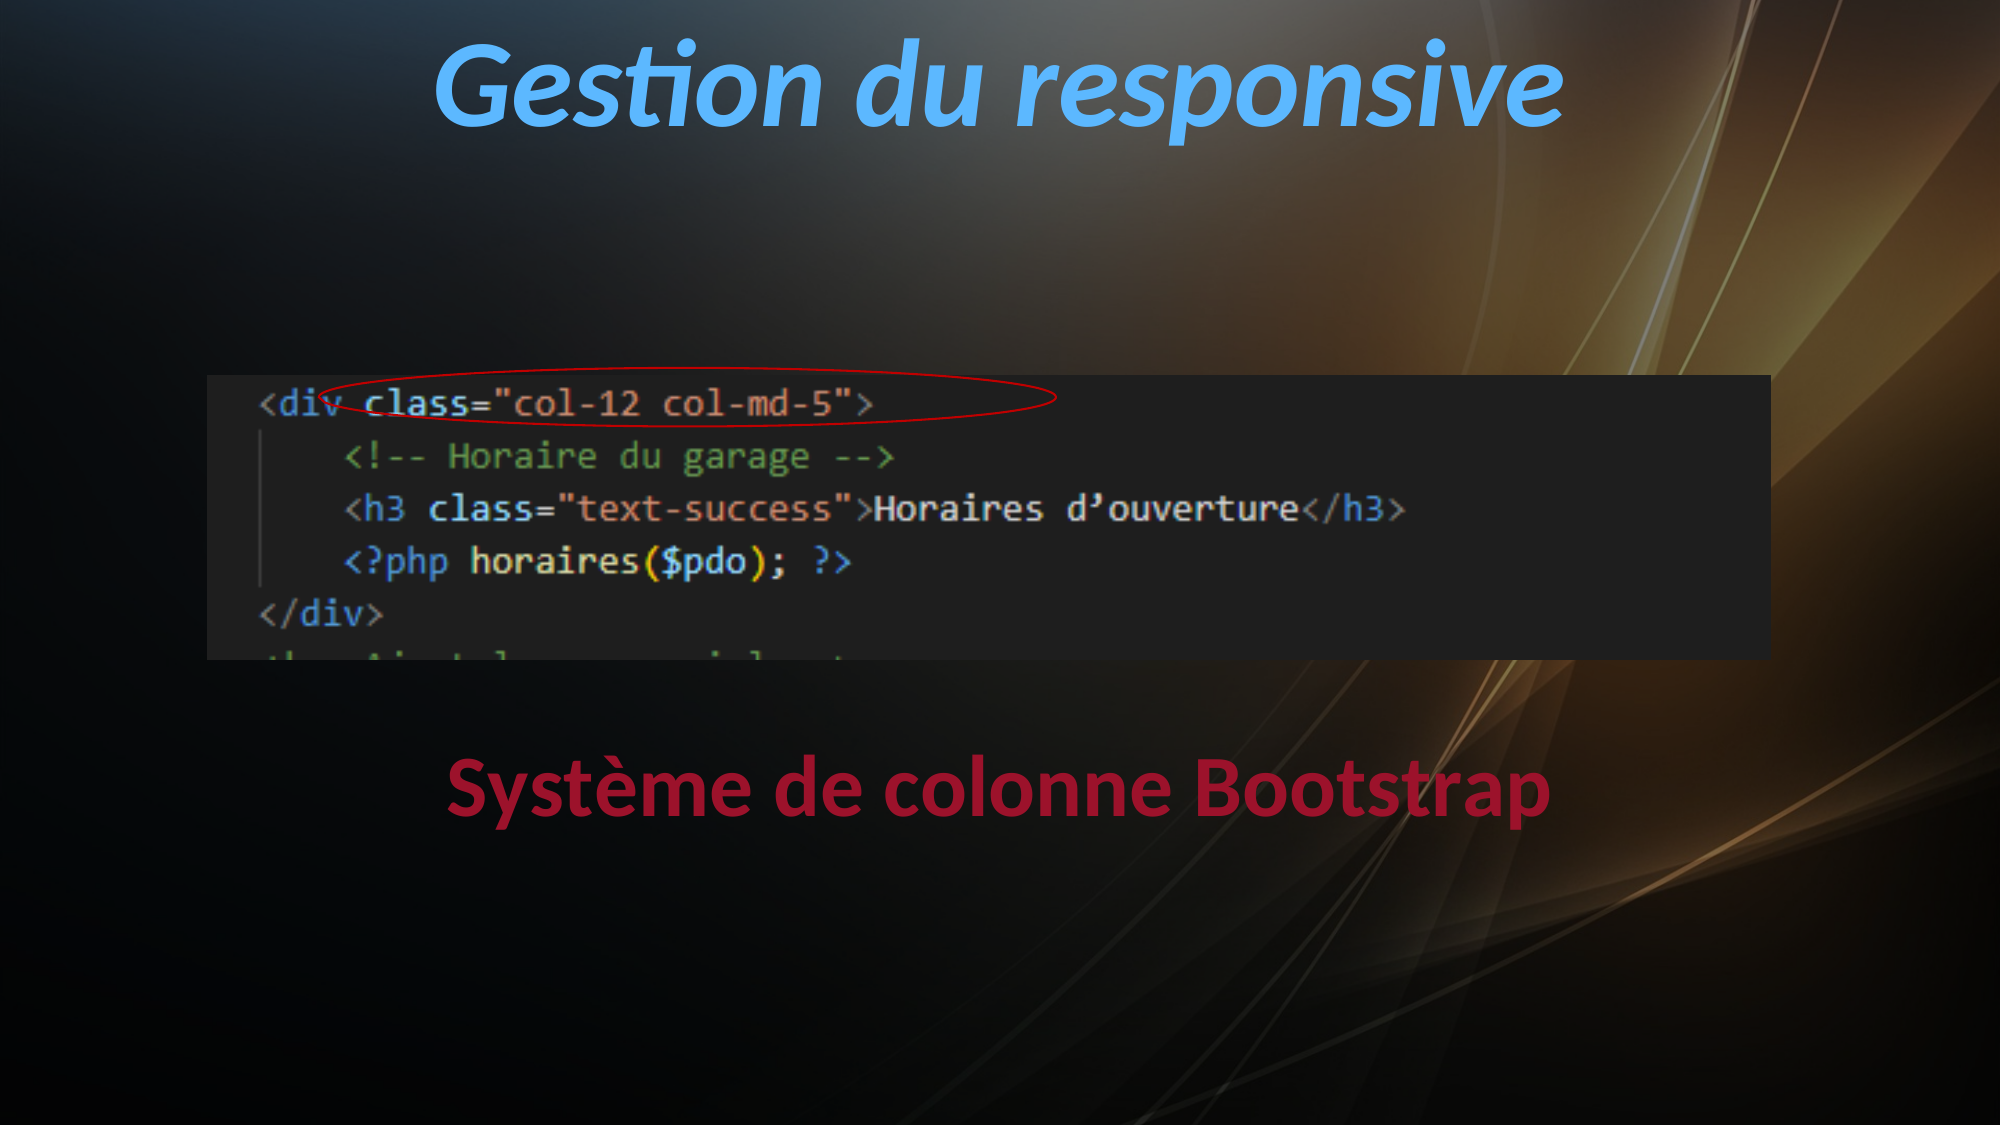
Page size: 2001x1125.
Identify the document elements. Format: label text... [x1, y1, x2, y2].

subtitle Gestion du responsive [249, 10, 1750, 165]
text_box Système de colonne Bootstrap [388, 750, 1612, 854]
picture [0, 0, 2000, 1125]
